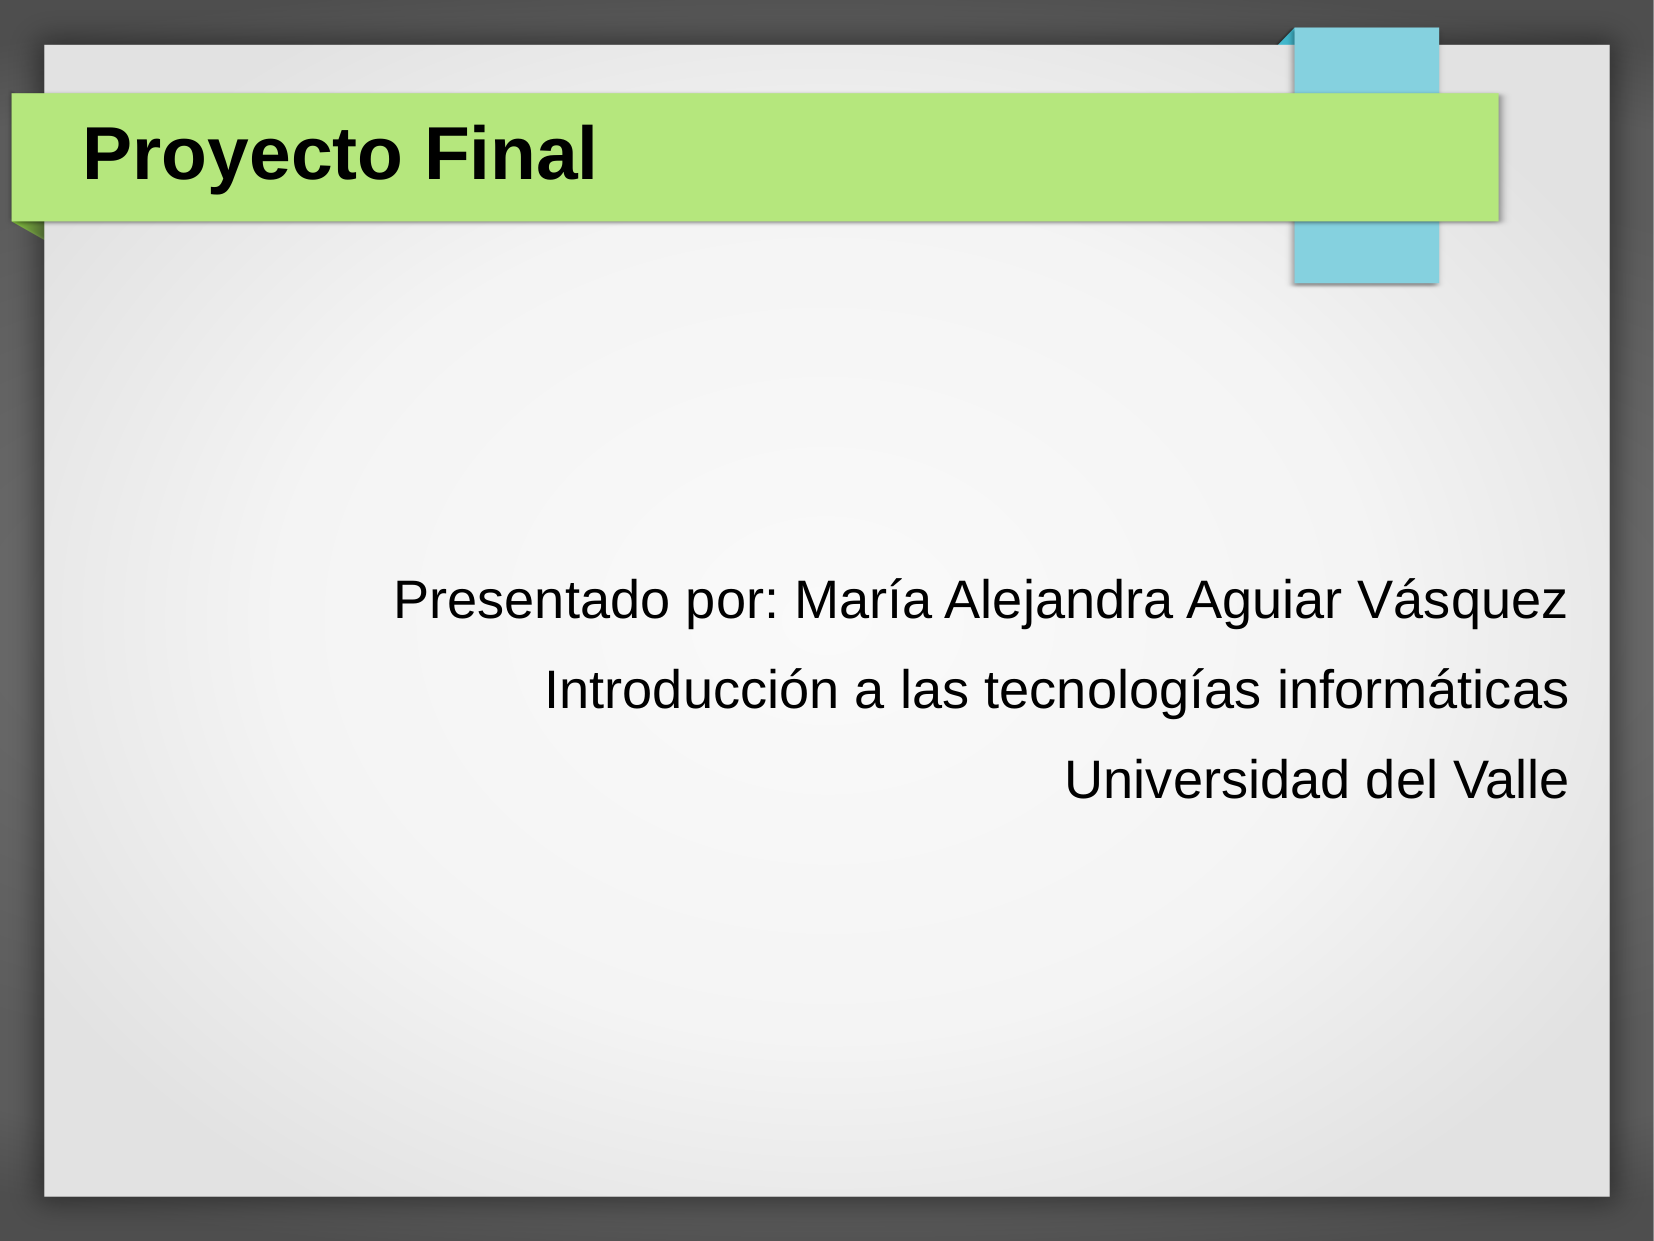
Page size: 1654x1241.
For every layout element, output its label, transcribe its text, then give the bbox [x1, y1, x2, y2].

picture [0, 0, 1654, 1241]
list Presentado por: María Alejandra Aguiar Vásquez Introducción a las tecnologías informáticas Universidad del Valle [82, 299, 1571, 1019]
title Proyecto Final [82, 94, 1264, 213]
